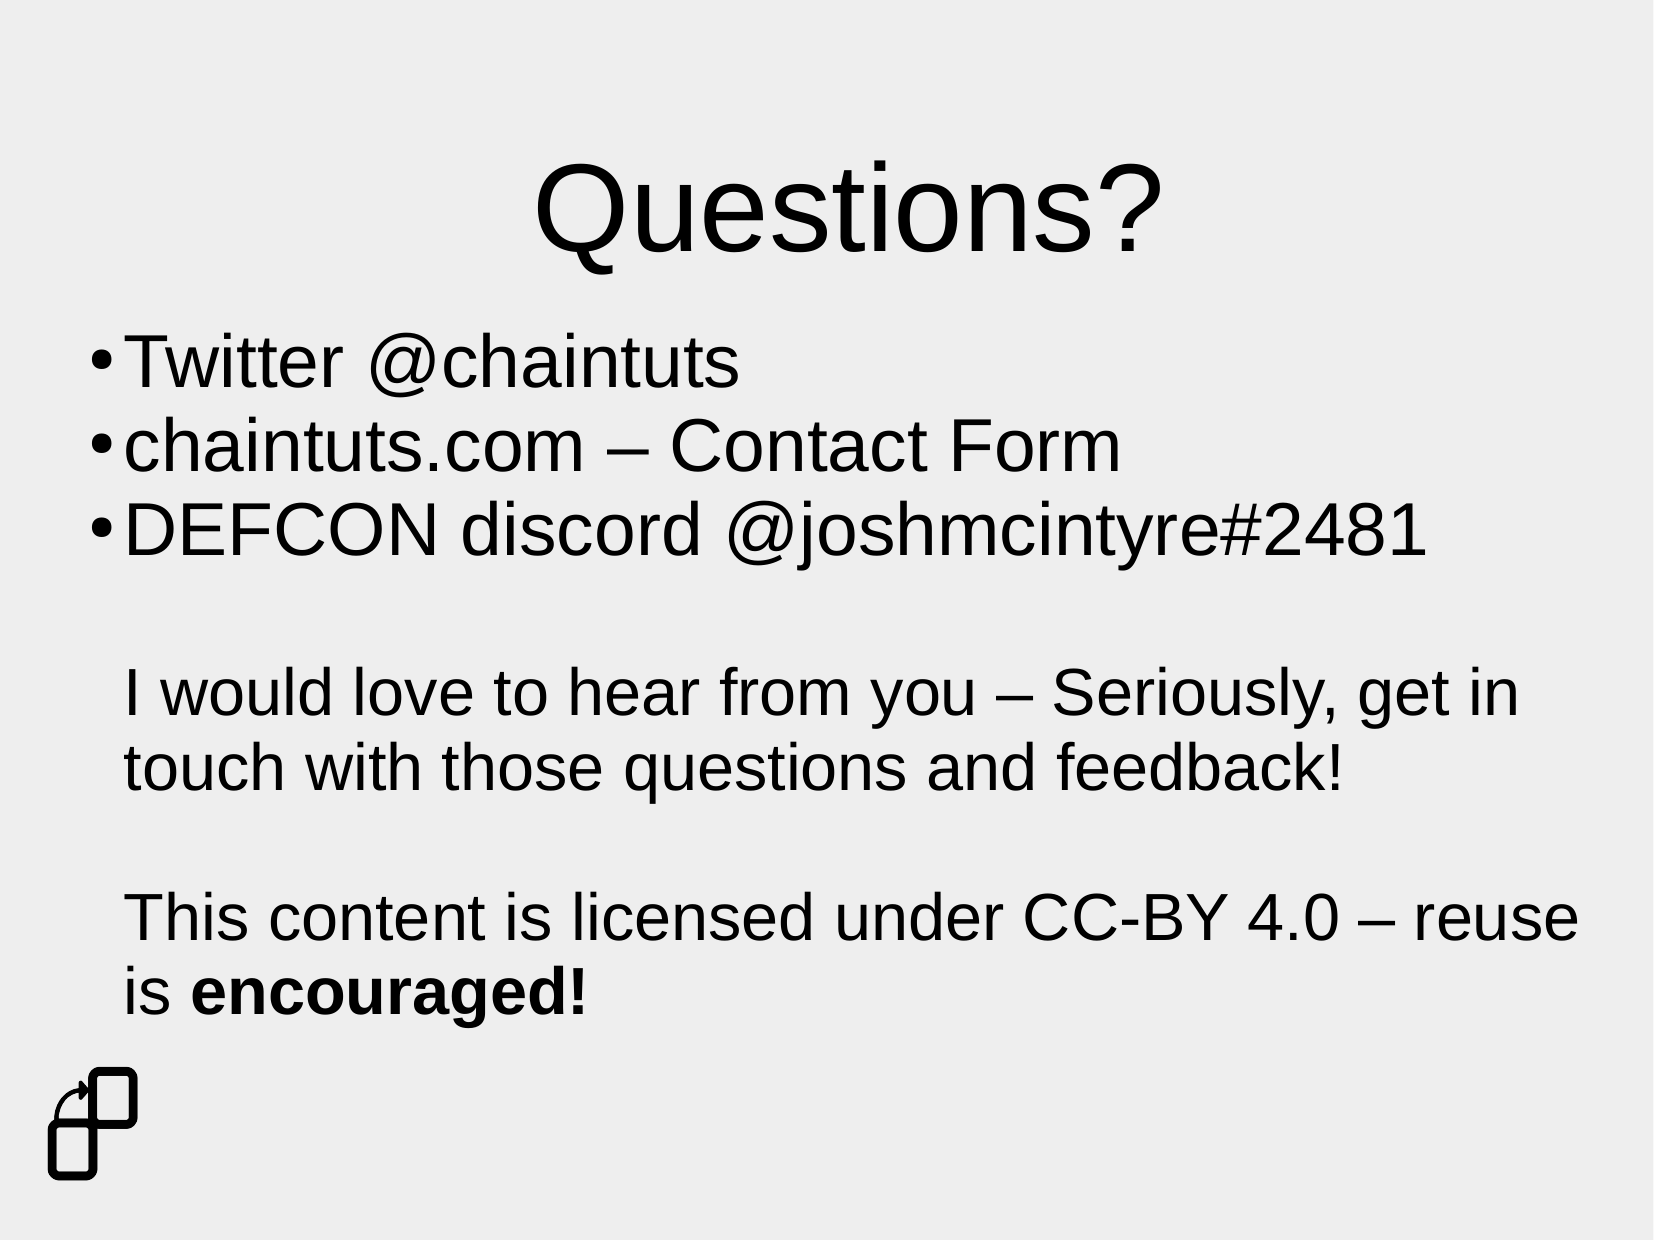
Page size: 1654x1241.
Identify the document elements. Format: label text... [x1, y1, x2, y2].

title Questions? [105, 105, 1594, 312]
picture [30, 1062, 153, 1186]
text_box Twitter @chaintuts chaintuts.com – Contact Form DEFCON discord @joshmcintyre#2481 I would love to hear from you – Seriously, get in touch with those questions and feedback! This content is licensed under CC-BY 4.0 – reuse is encouraged! [73, 312, 1619, 1034]
